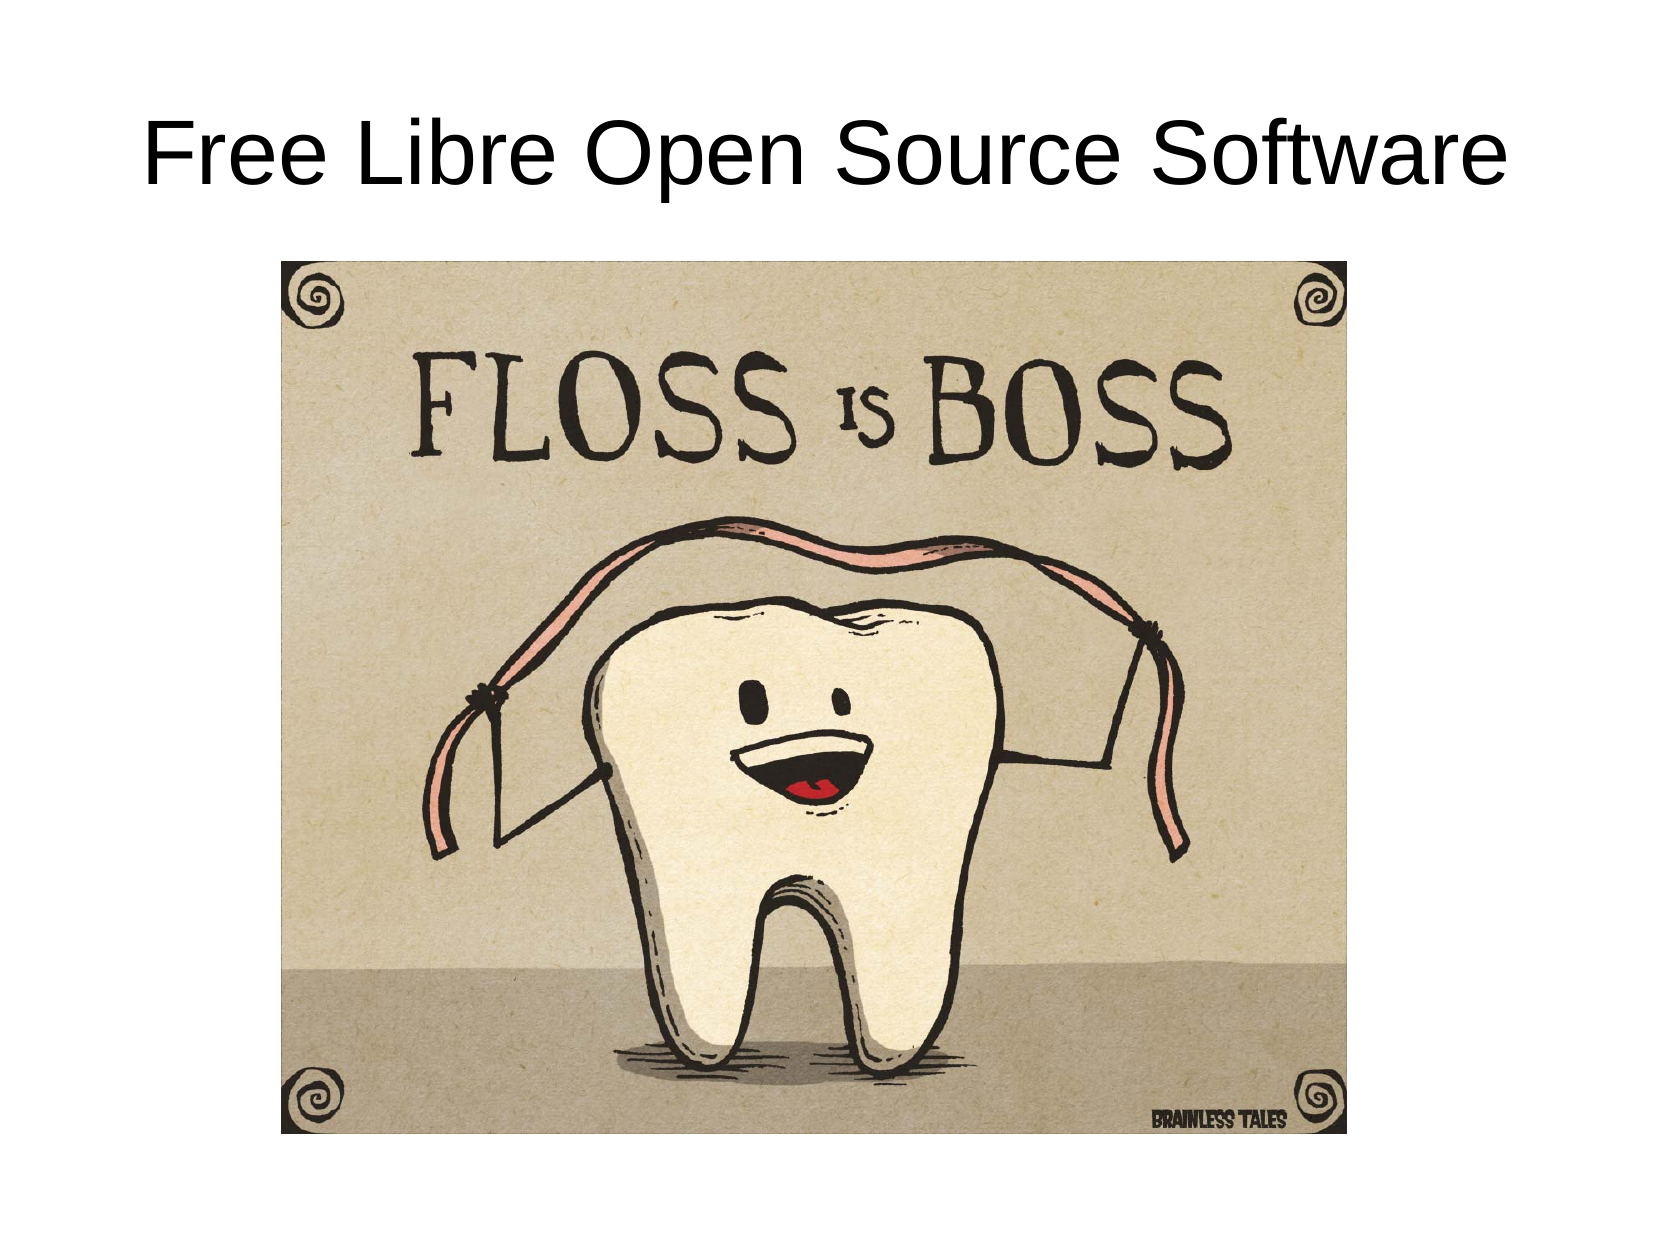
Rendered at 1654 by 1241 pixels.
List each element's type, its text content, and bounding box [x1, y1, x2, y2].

picture [281, 261, 1347, 1134]
title Free Libre Open Source Software [82, 49, 1571, 257]
